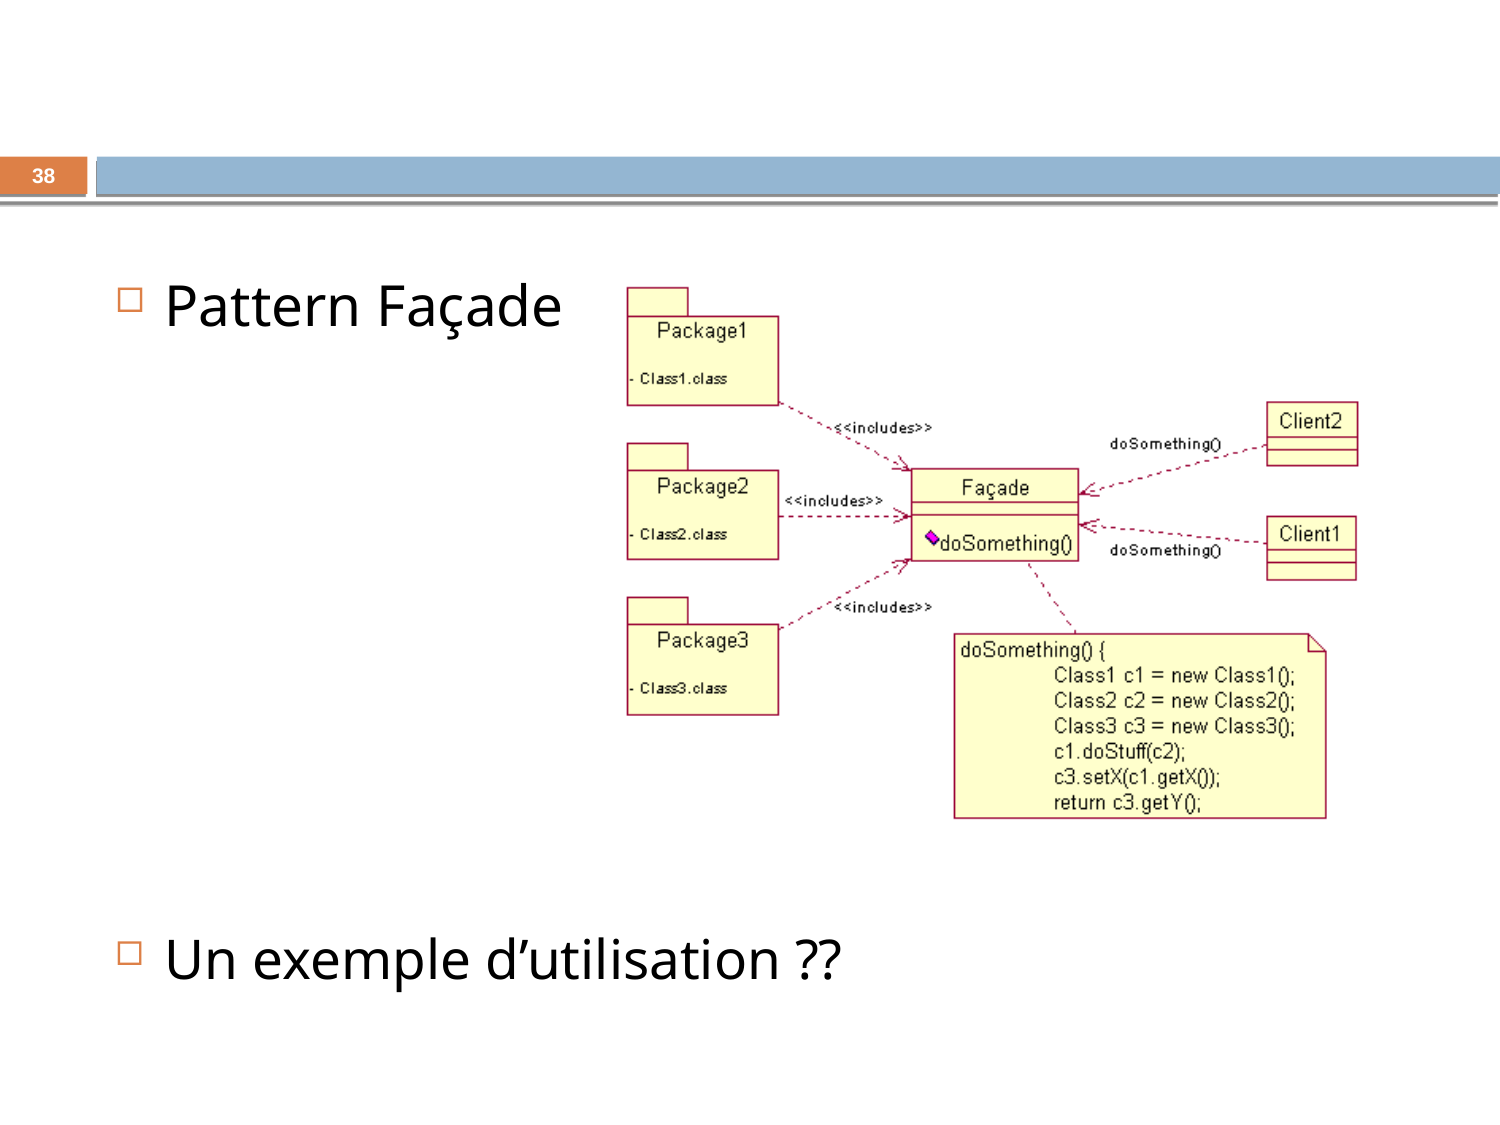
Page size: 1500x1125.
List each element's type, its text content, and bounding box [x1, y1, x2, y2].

slide_number <numéro> [0, 155, 88, 196]
list Pattern Façade Un exemple d’utilisation ?? [100, 262, 1438, 1000]
picture [608, 254, 1419, 870]
